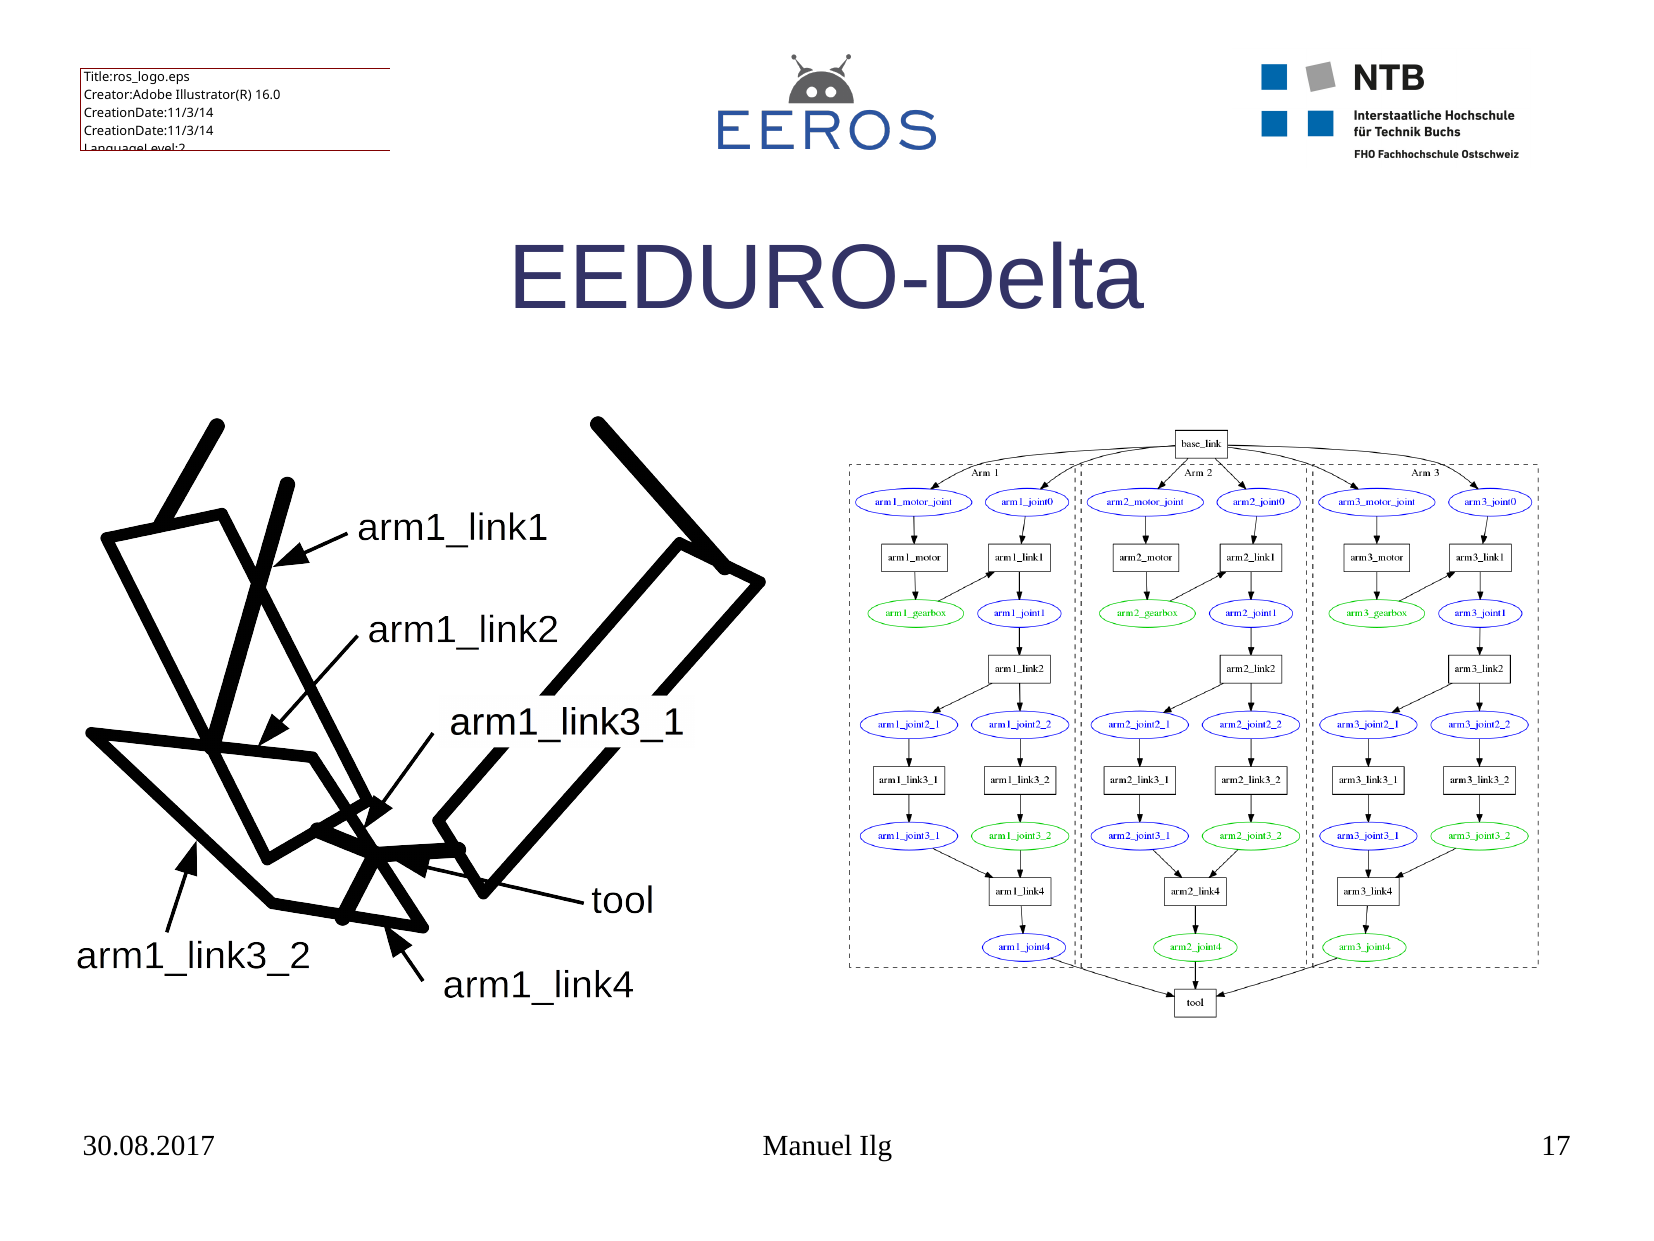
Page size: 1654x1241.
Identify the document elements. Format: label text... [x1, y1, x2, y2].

picture [77, 416, 766, 1006]
picture [718, 54, 936, 150]
title EEDURO-Delta [82, 173, 1571, 381]
picture [840, 427, 1547, 1021]
picture [1232, 48, 1531, 168]
